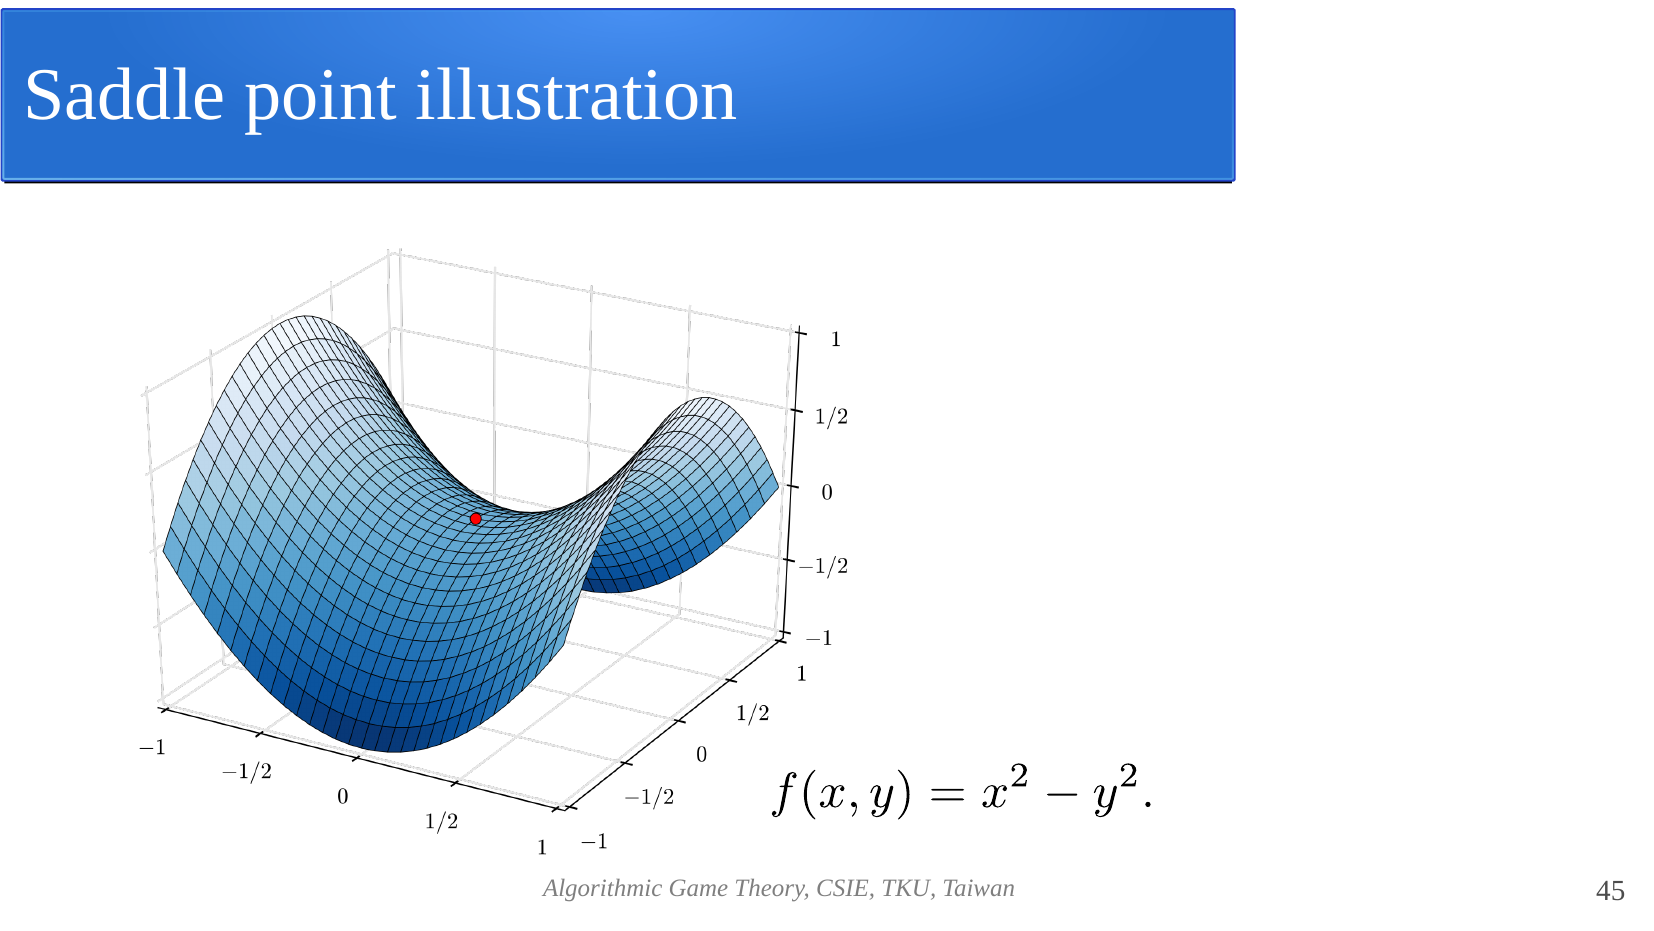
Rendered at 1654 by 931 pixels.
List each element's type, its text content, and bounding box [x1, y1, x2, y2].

title Saddle point illustration [23, 17, 1150, 172]
picture [34, 191, 1153, 862]
